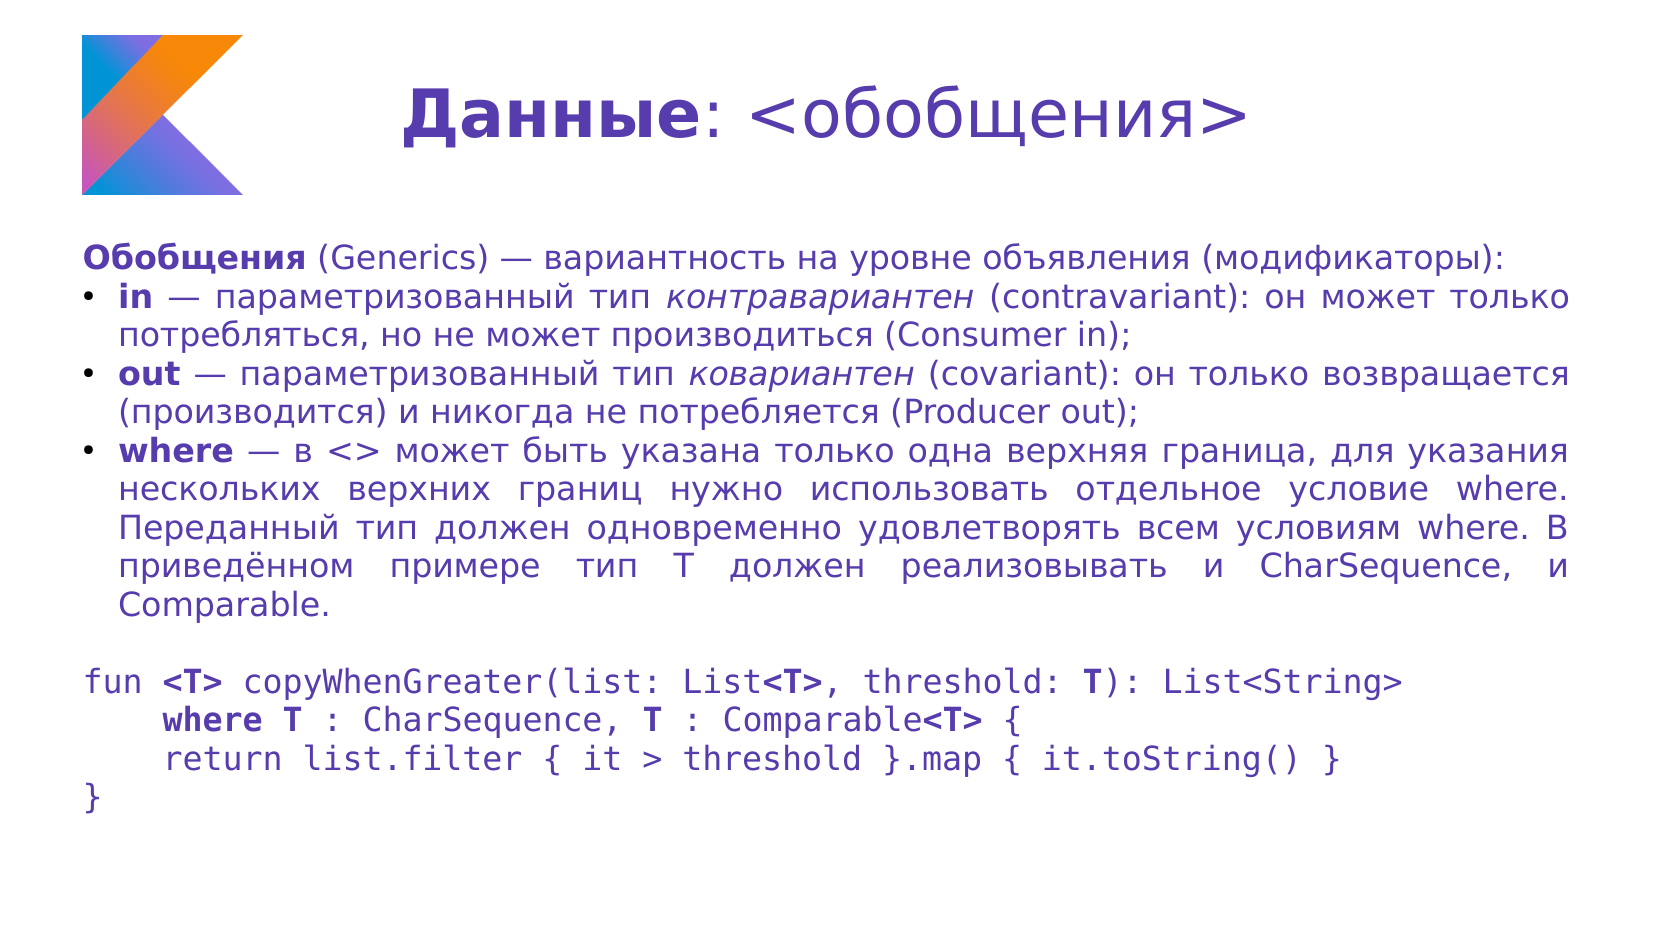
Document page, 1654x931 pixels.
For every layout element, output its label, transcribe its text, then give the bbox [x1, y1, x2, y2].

subtitle Обобщения (Generics) — вариантность на уровне объявления (модификаторы): in — параметризованный тип контравариантен (contravariant): он может только потребляться, но не может производиться (Consumer in); out — параметризованный тип ковариантен (covariant): он только возвращается (производится) и никогда не потребляется (Producer out); where — в <> может быть указана только одна верхняя граница, для указания нескольких верхних границ нужно использовать отдельное условие where. Переданный тип должен одновременно удовлетворять всем условиям where. В приведённом примере тип T должен реализовывать и CharSequence, и Comparable. fun <T> copyWhenGreater(list: List<T>, threshold: T): List<String> where T : CharSequence, T : Comparable<T> { return list.filter { it > threshold }.map { it.toString() } } [82, 200, 1571, 894]
title Данные: <обобщения> [243, 37, 1571, 193]
picture [82, 35, 243, 195]
